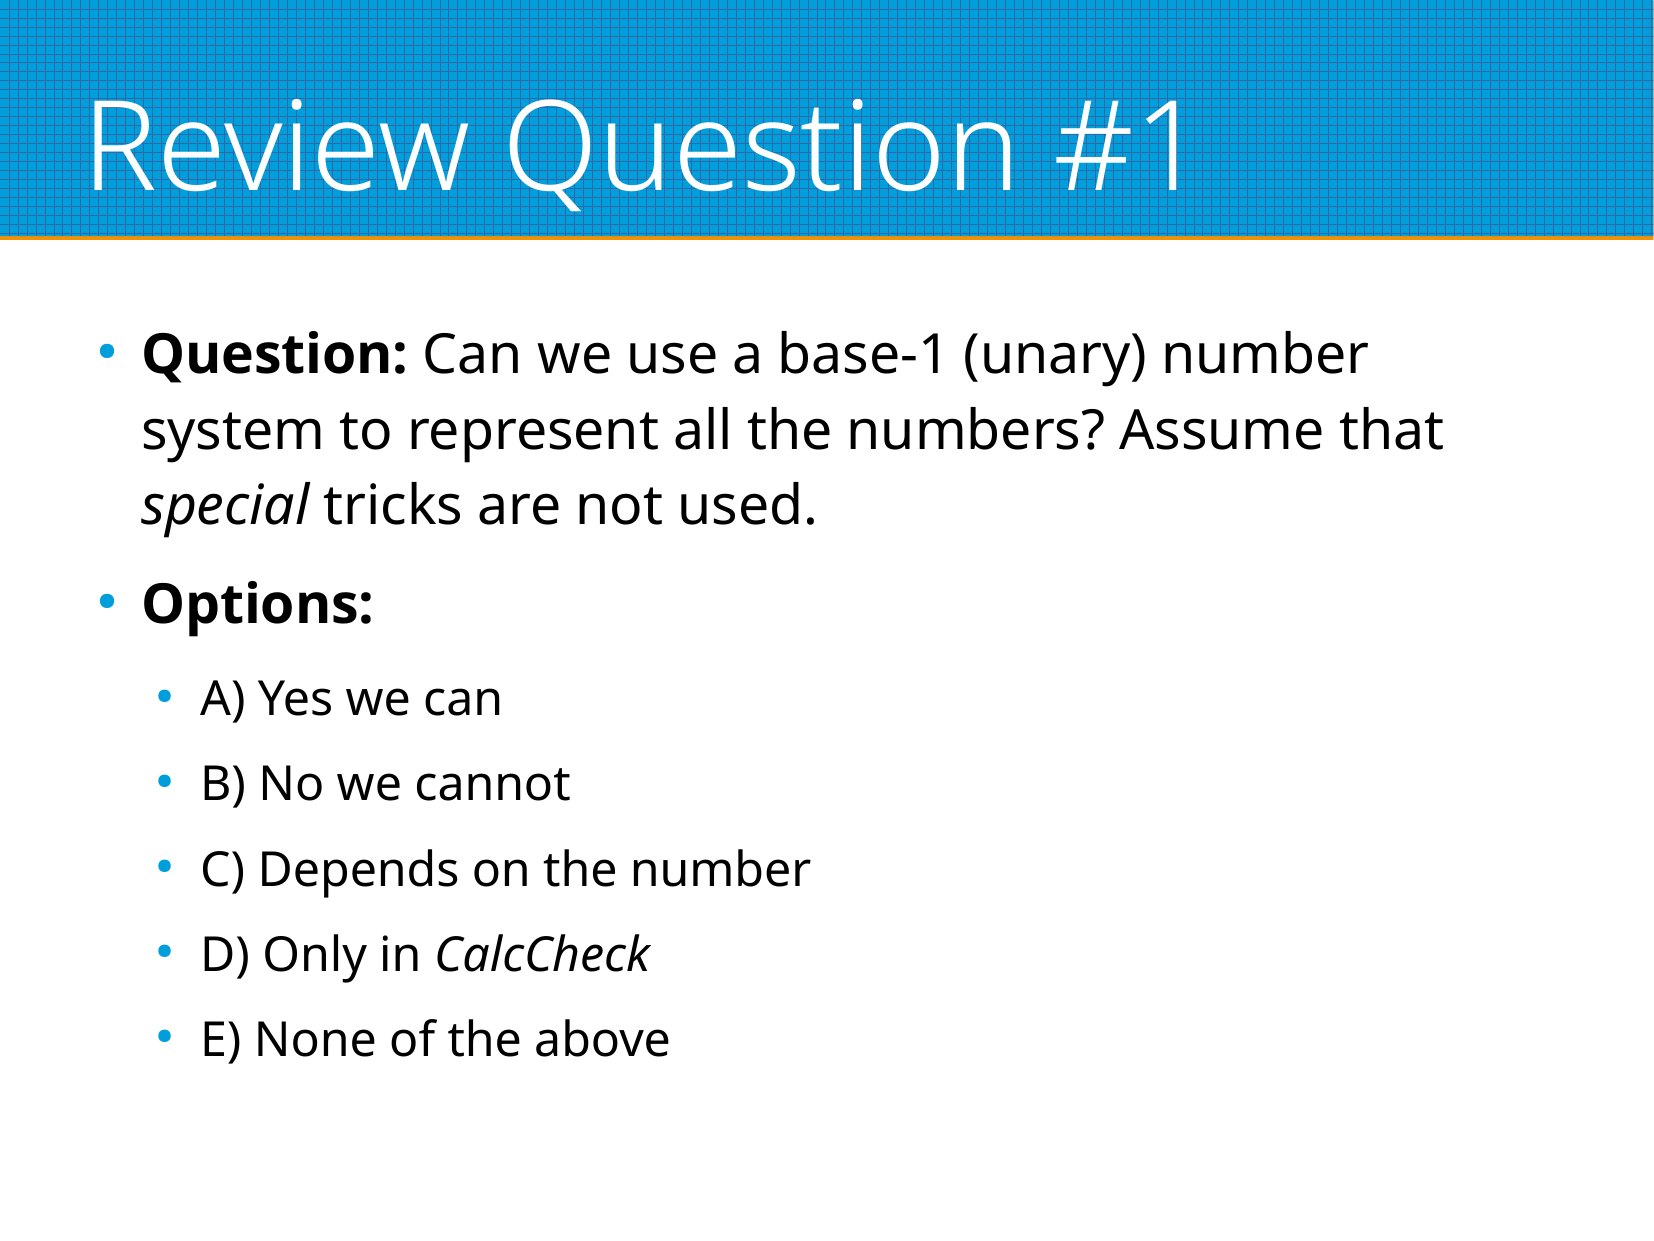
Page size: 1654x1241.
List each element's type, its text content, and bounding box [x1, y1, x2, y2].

title Review Question #1 [82, 19, 1571, 227]
list Question: Can we use a base-1 (unary) number system to represent all the numbers? Assume that special tricks are not used. Options: A) Yes we can B) No we cannot C) Depends on the number D) Only in CalcCheck E) None of the above [82, 314, 1563, 1081]
